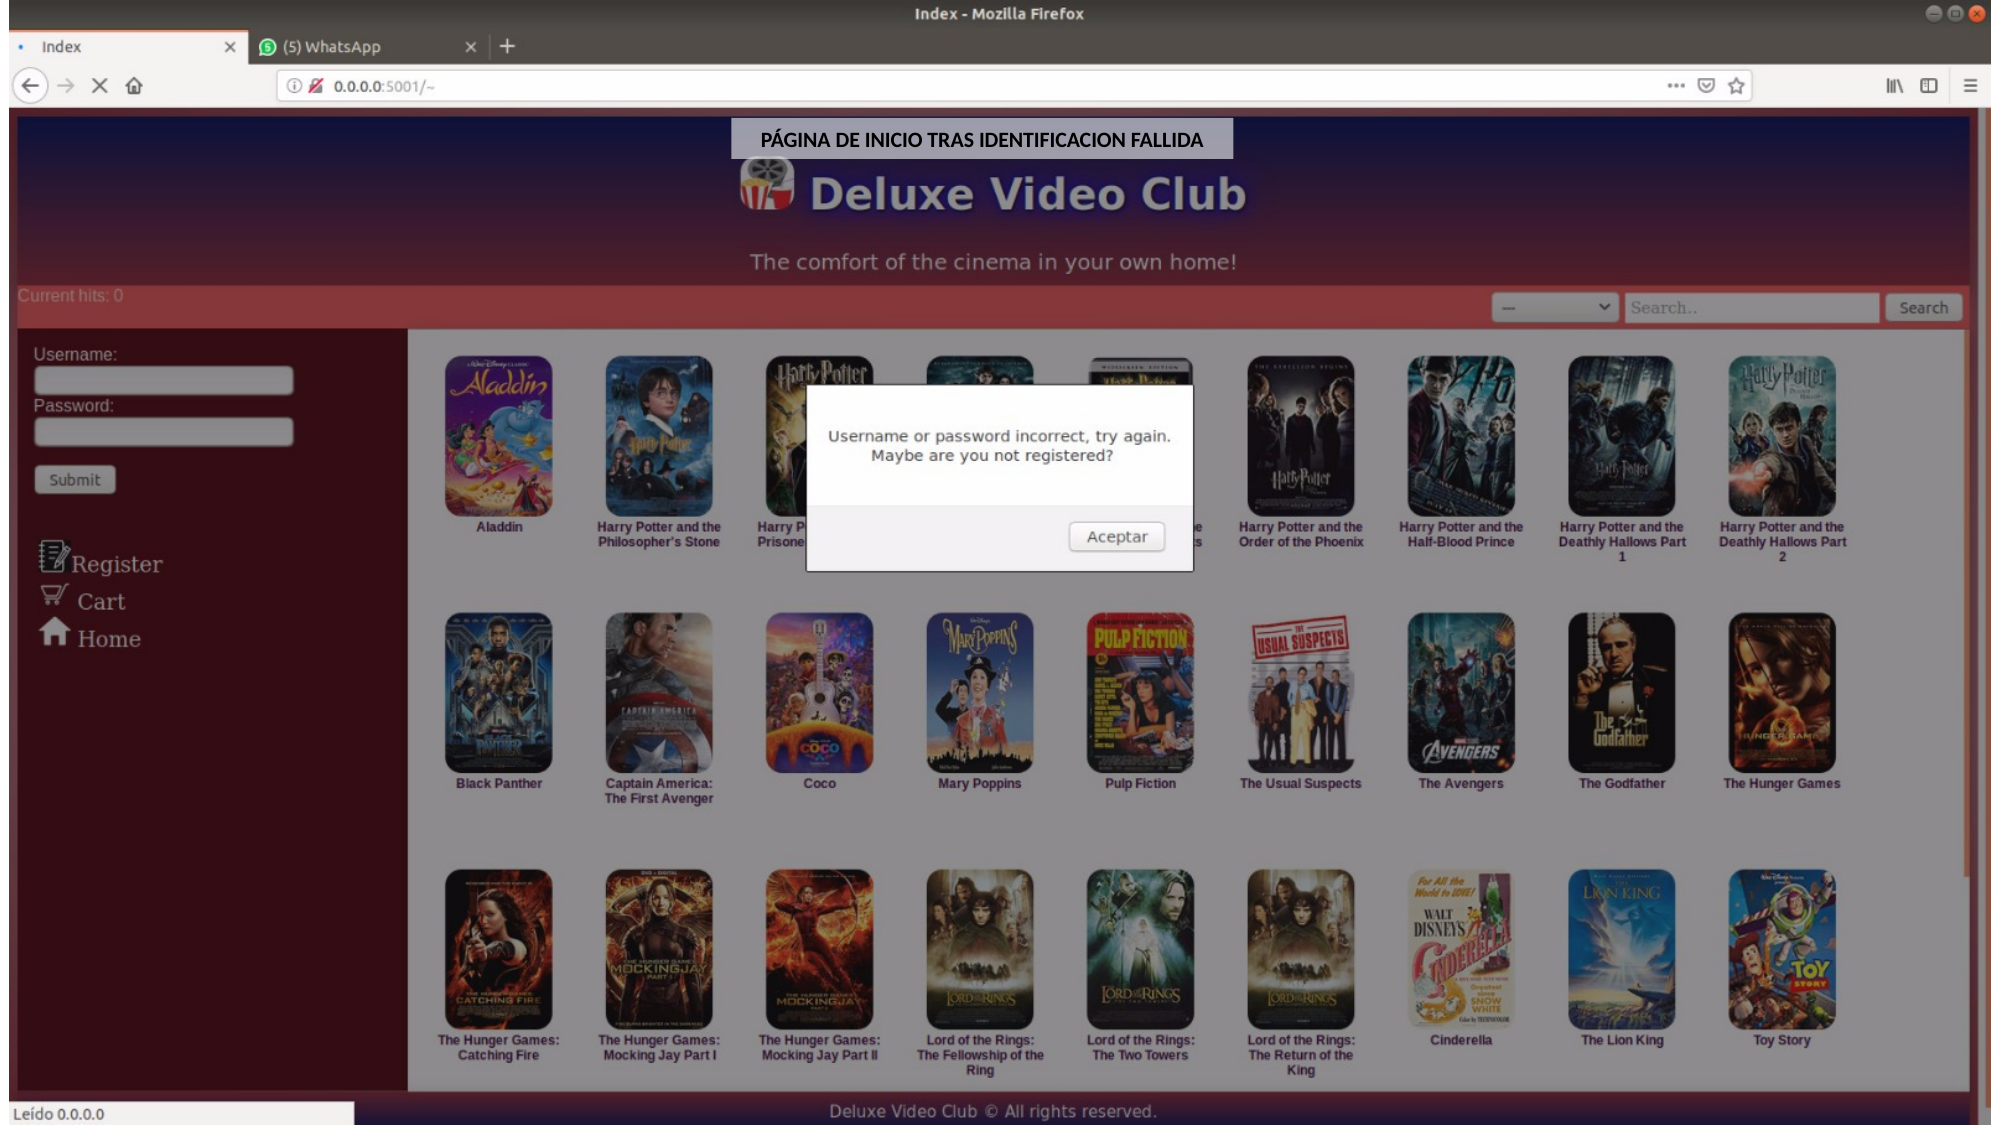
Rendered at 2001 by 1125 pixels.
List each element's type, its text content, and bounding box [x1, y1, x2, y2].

text_box PÁGINA DE INICIO TRAS IDENTIFICACION FALLIDA [731, 117, 1234, 159]
picture [9, 0, 1991, 1125]
